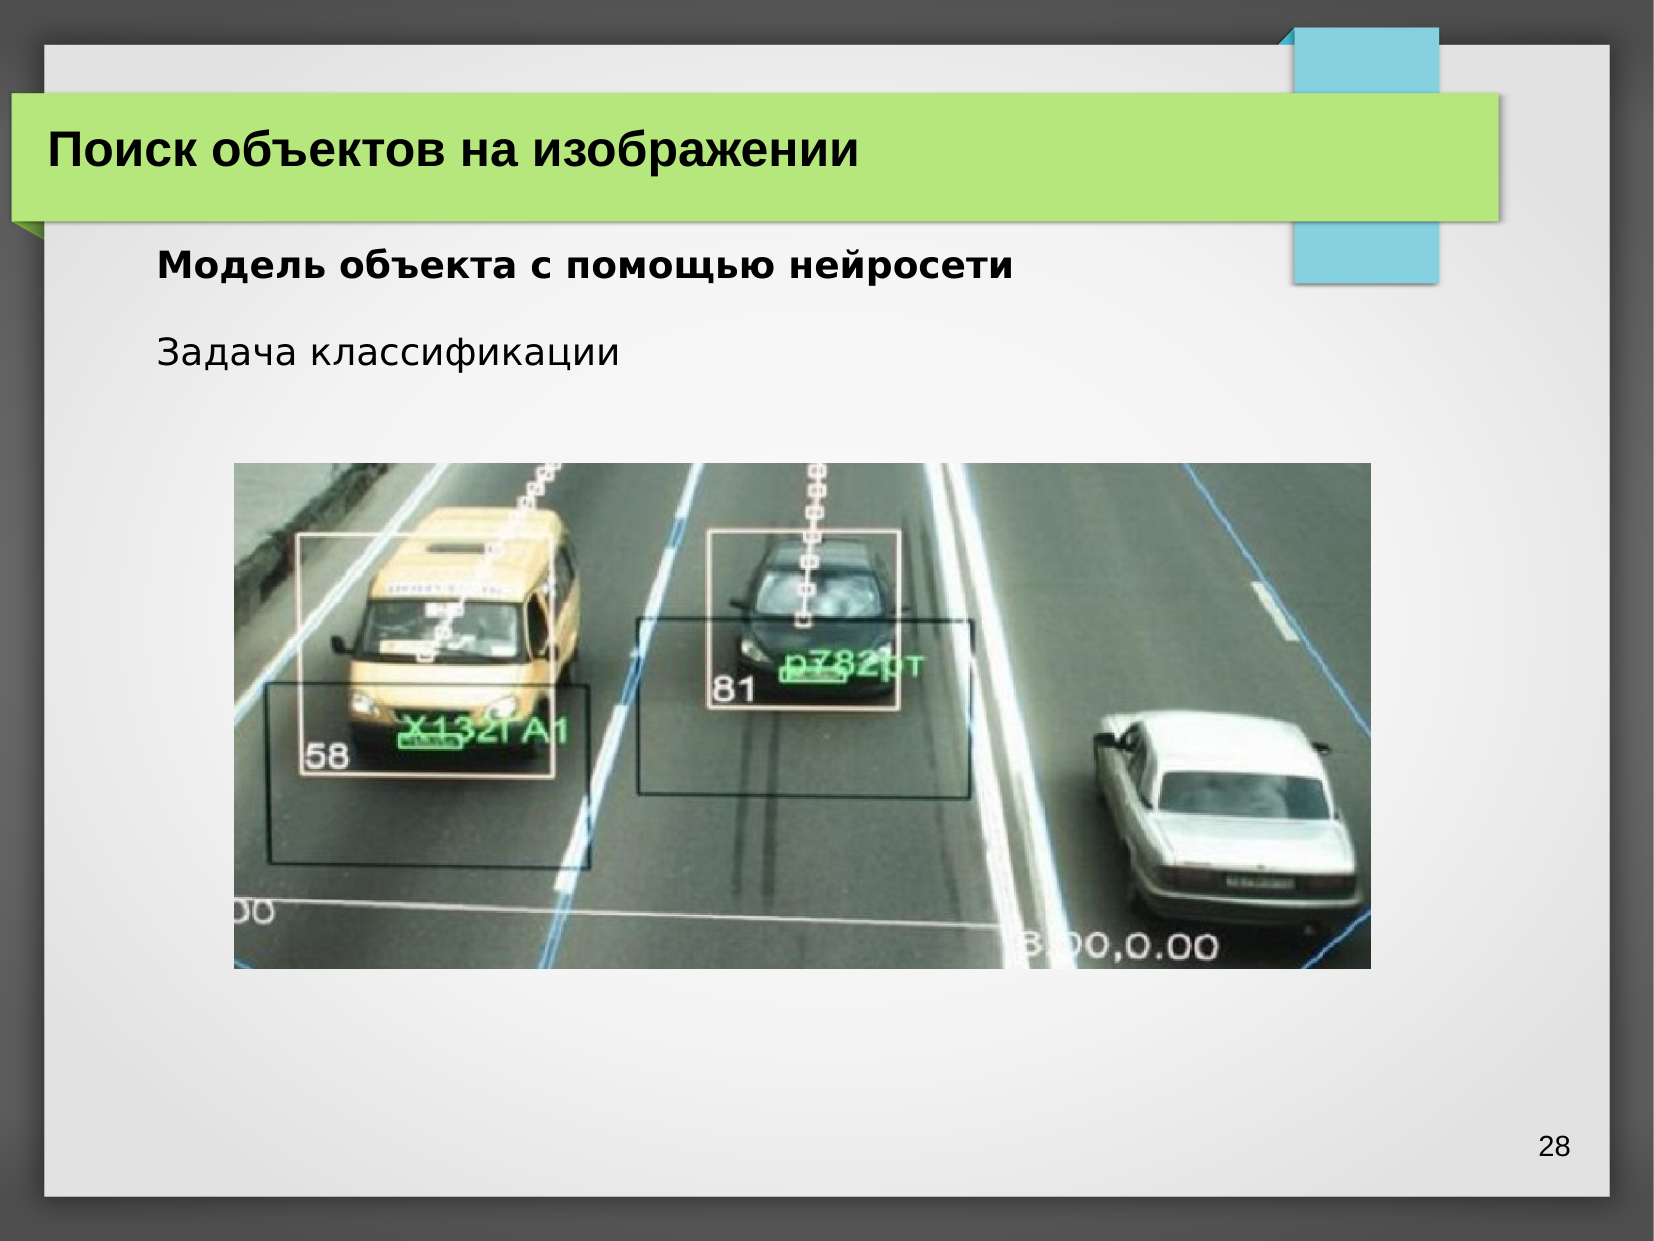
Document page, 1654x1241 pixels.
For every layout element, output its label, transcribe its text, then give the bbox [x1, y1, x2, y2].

picture [0, 0, 1654, 1241]
title Поиск объектов на изображении [47, 120, 1004, 177]
text_box Модель объекта с помощью нейросети Задача классификации [141, 236, 1193, 426]
